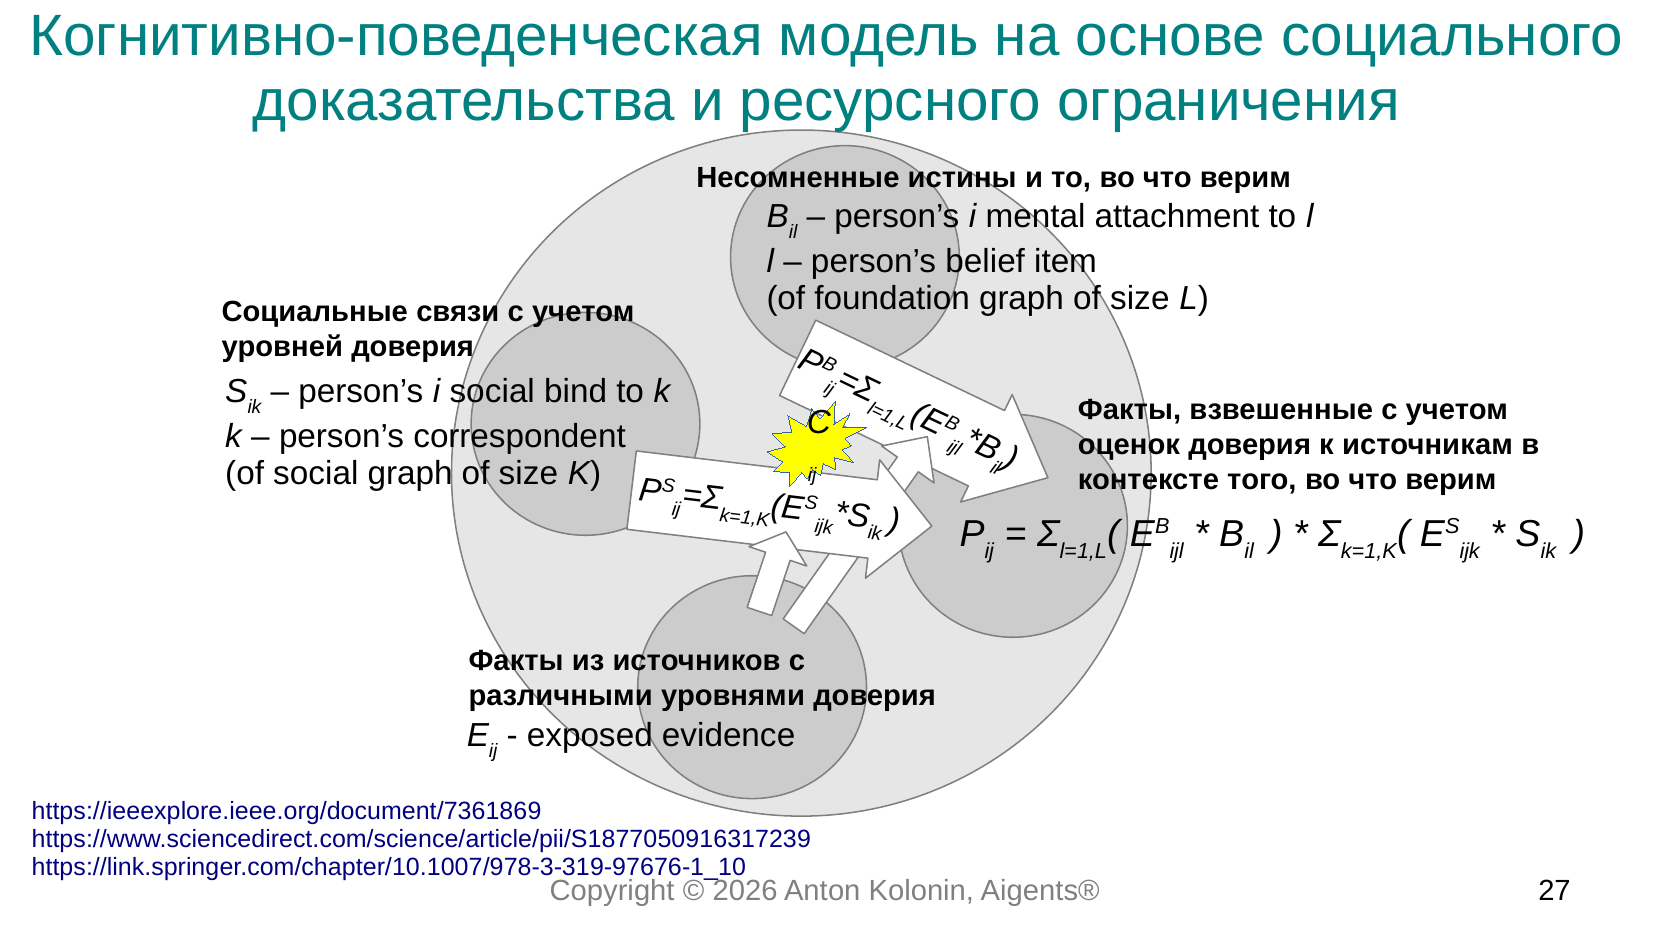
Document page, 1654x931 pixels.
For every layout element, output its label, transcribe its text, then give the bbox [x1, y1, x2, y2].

text_box Pij = Σl=1,L( EBijl * Bil ) * Σk=1,K( ESijk * Sik ) [944, 504, 1615, 571]
text_box Несомненные истины и то, во что верим [704, 151, 1284, 207]
text_box Факты из источников с различными уровнями доверия [453, 633, 874, 716]
text_box Когнитивно-поведенческая модель на основе социального доказательства и ресурсного ограничения [0, 2, 1654, 134]
text_box PBij=Σl=1,L(EBijl*Bil) [779, 324, 1048, 502]
text_box Социальные связи с учетом уровней доверия [206, 284, 645, 358]
text_box Cij [767, 401, 867, 487]
text_box PSij=Σk=1,K(ESijk*Sik ) [626, 450, 932, 579]
text_box Sik – person’s i social bind to k k – person’s correspondent (of social graph of size K) [210, 365, 686, 499]
text_box Bil – person’s i mental attachment to l l – person’s belief item (of foundation graph of size L) [751, 189, 1329, 324]
text_box https://ieeexplore.ieee.org/document/7361869 https://www.sciencedirect.com/science/article/pii/S1877050916317239 https://link.springer.com/chapter/10.1007/978-3-319-97676-1_10 [16, 789, 828, 889]
text_box Факты, взвешенные с учетом оценок доверия к источникам в контексте того, во что верим [1063, 383, 1580, 494]
text_box Eij - exposed evidence [452, 709, 857, 775]
text_box [469, 134, 922, 467]
text_box [452, 324, 1151, 816]
